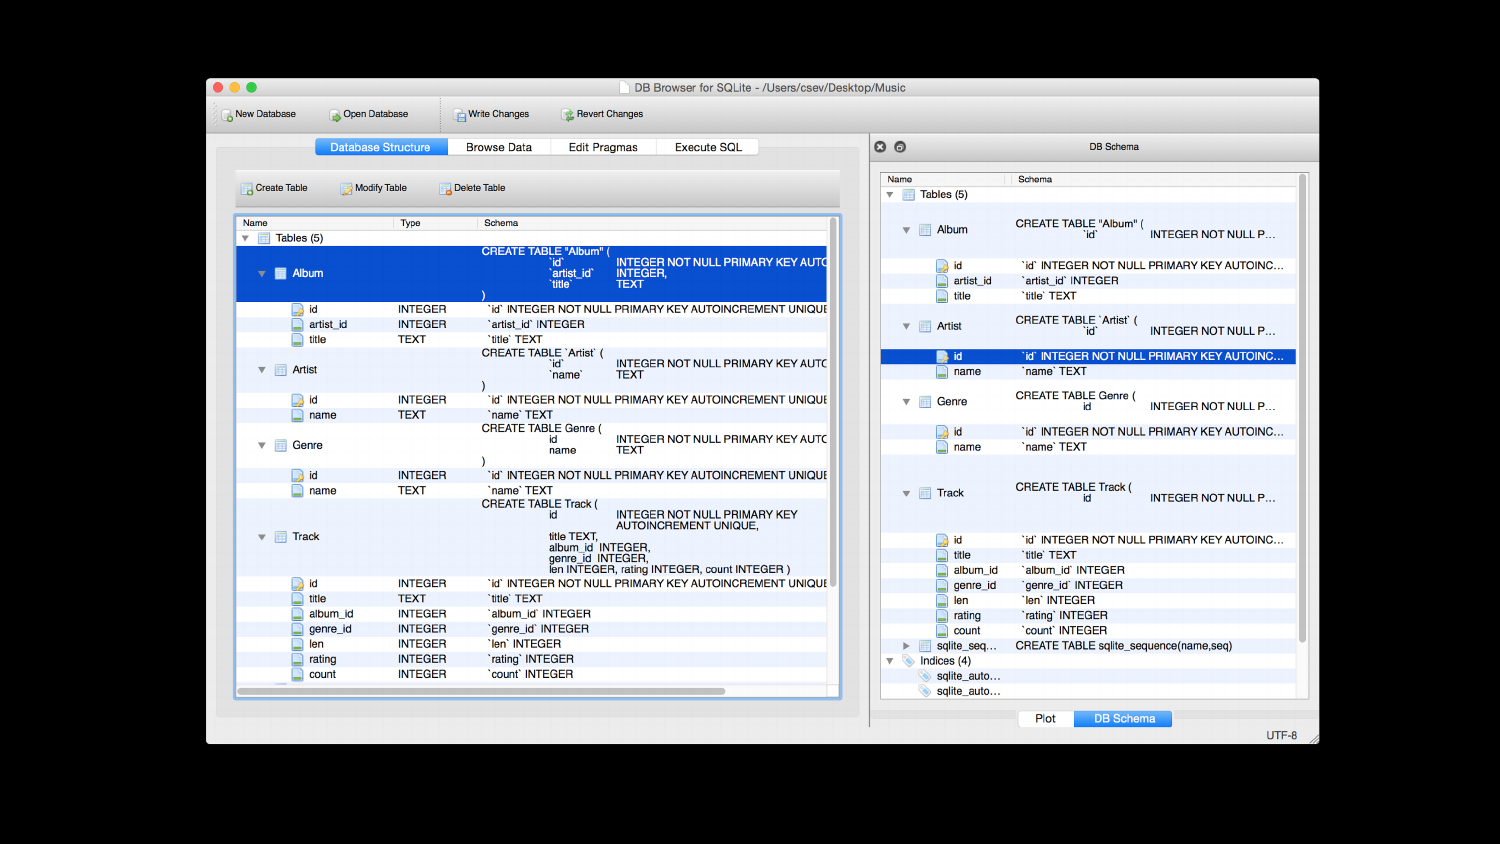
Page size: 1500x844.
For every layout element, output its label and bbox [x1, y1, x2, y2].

picture [159, 51, 1366, 811]
